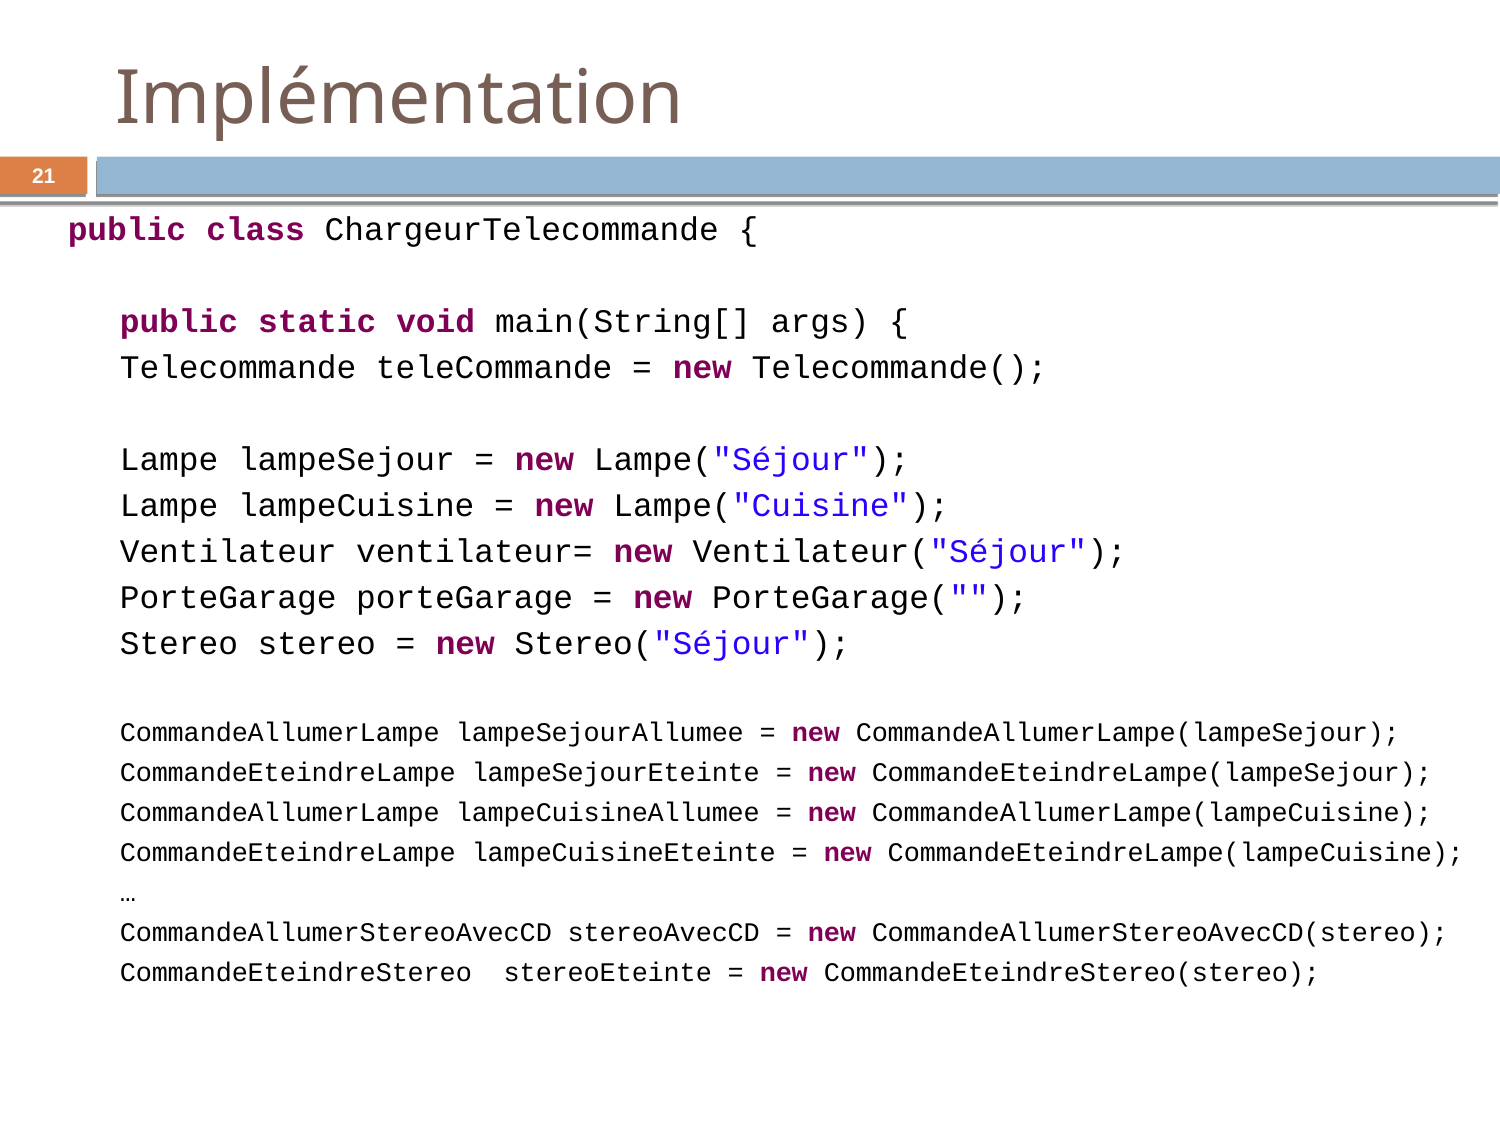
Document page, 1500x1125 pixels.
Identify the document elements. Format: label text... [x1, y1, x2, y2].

title Implémentation [100, 37, 1438, 149]
slide_number <numéro> [0, 155, 88, 196]
list public class ChargeurTelecommande { public static void main(String[] args) { Telecommande teleCommande = new Telecommande(); Lampe lampeSejour = new Lampe("Séjour"); Lampe lampeCuisine = new Lampe("Cuisine"); Ventilateur ventilateur= new Ventilateur("Séjour"); PorteGarage porteGarage = new PorteGarage(""); Stereo stereo = new Stereo("Séjour"); CommandeAllumerLampe lampeSejourAllumee = new CommandeAllumerLampe(lampeSejour); CommandeEteindreLampe lampeSejourEteinte = new CommandeEteindreLampe(lampeSejour); CommandeAllumerLampe lampeCuisineAllumee = new CommandeAllumerLampe(lampeCuisine); CommandeEteindreLampe lampeCuisineEteinte = new CommandeEteindreLampe(lampeCuisine); … CommandeAllumerStereoAvecCD stereoAvecCD = new CommandeAllumerStereoAvecCD(stereo); CommandeEteindreStereo stereoEteinte = new CommandeEteindreStereo(stereo); [53, 208, 1500, 1101]
